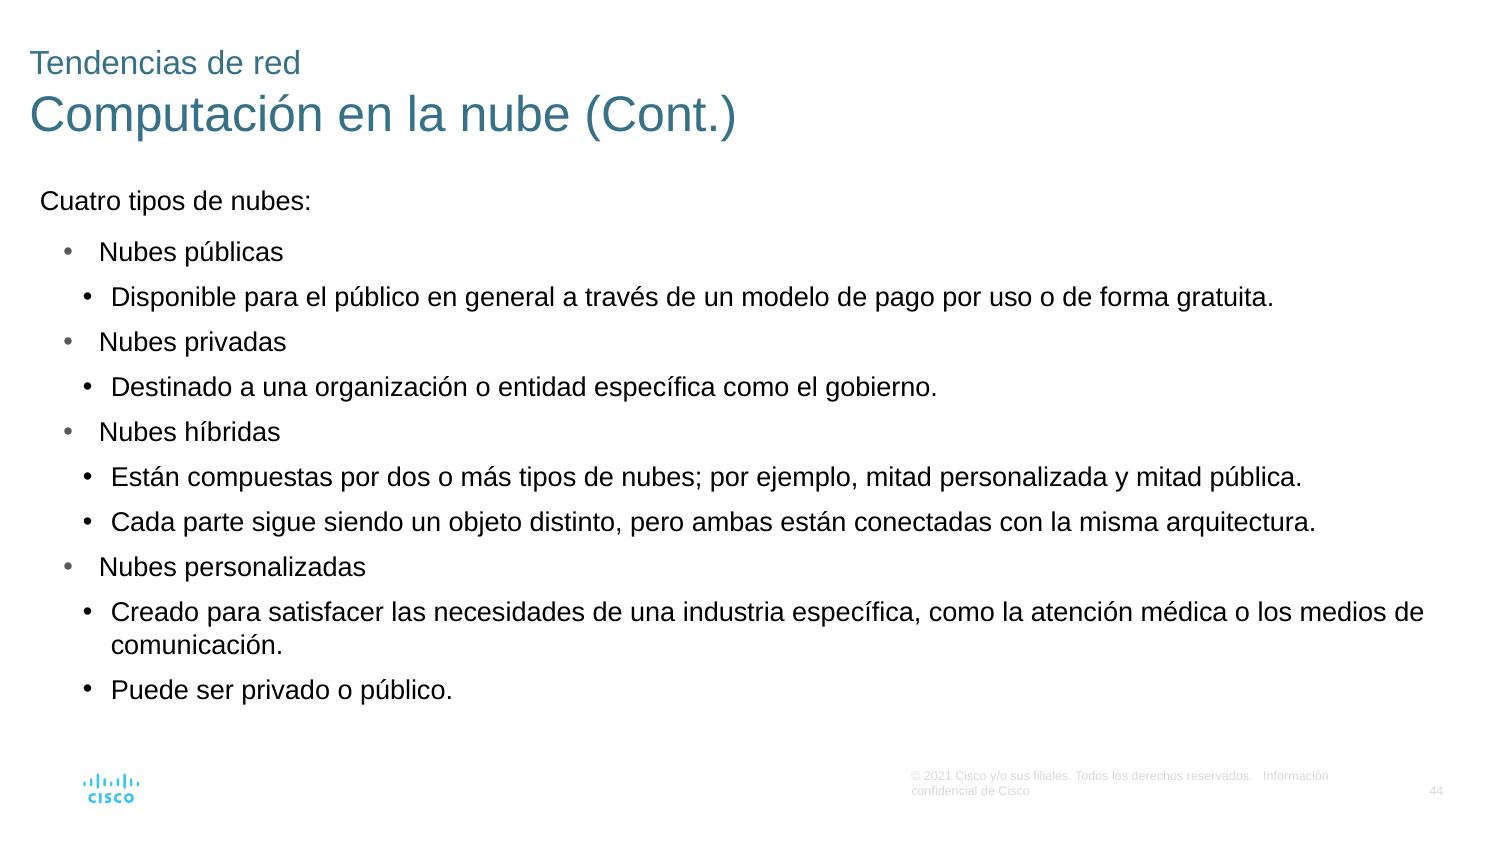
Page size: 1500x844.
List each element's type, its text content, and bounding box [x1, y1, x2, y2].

title Tendencias de red Computación en la nube (Cont.) [14, 6, 794, 177]
list Cuatro tipos de nubes: Nubes públicas Disponible para el público en general a través de un modelo de pago por uso o de forma gratuita. Nubes privadas Destinado a una organización o entidad específica como el gobierno. Nubes híbridas Están compuestas por dos o más tipos de nubes; por ejemplo, mitad personalizada y mitad pública. Cada parte sigue siendo un objeto distinto, pero ambas están conectadas con la misma arquitectura. Nubes personalizadas Creado para satisfacer las necesidades de una industria específica, como la atención médica o los medios de comunicación. Puede ser privado o público. [24, 176, 1477, 770]
